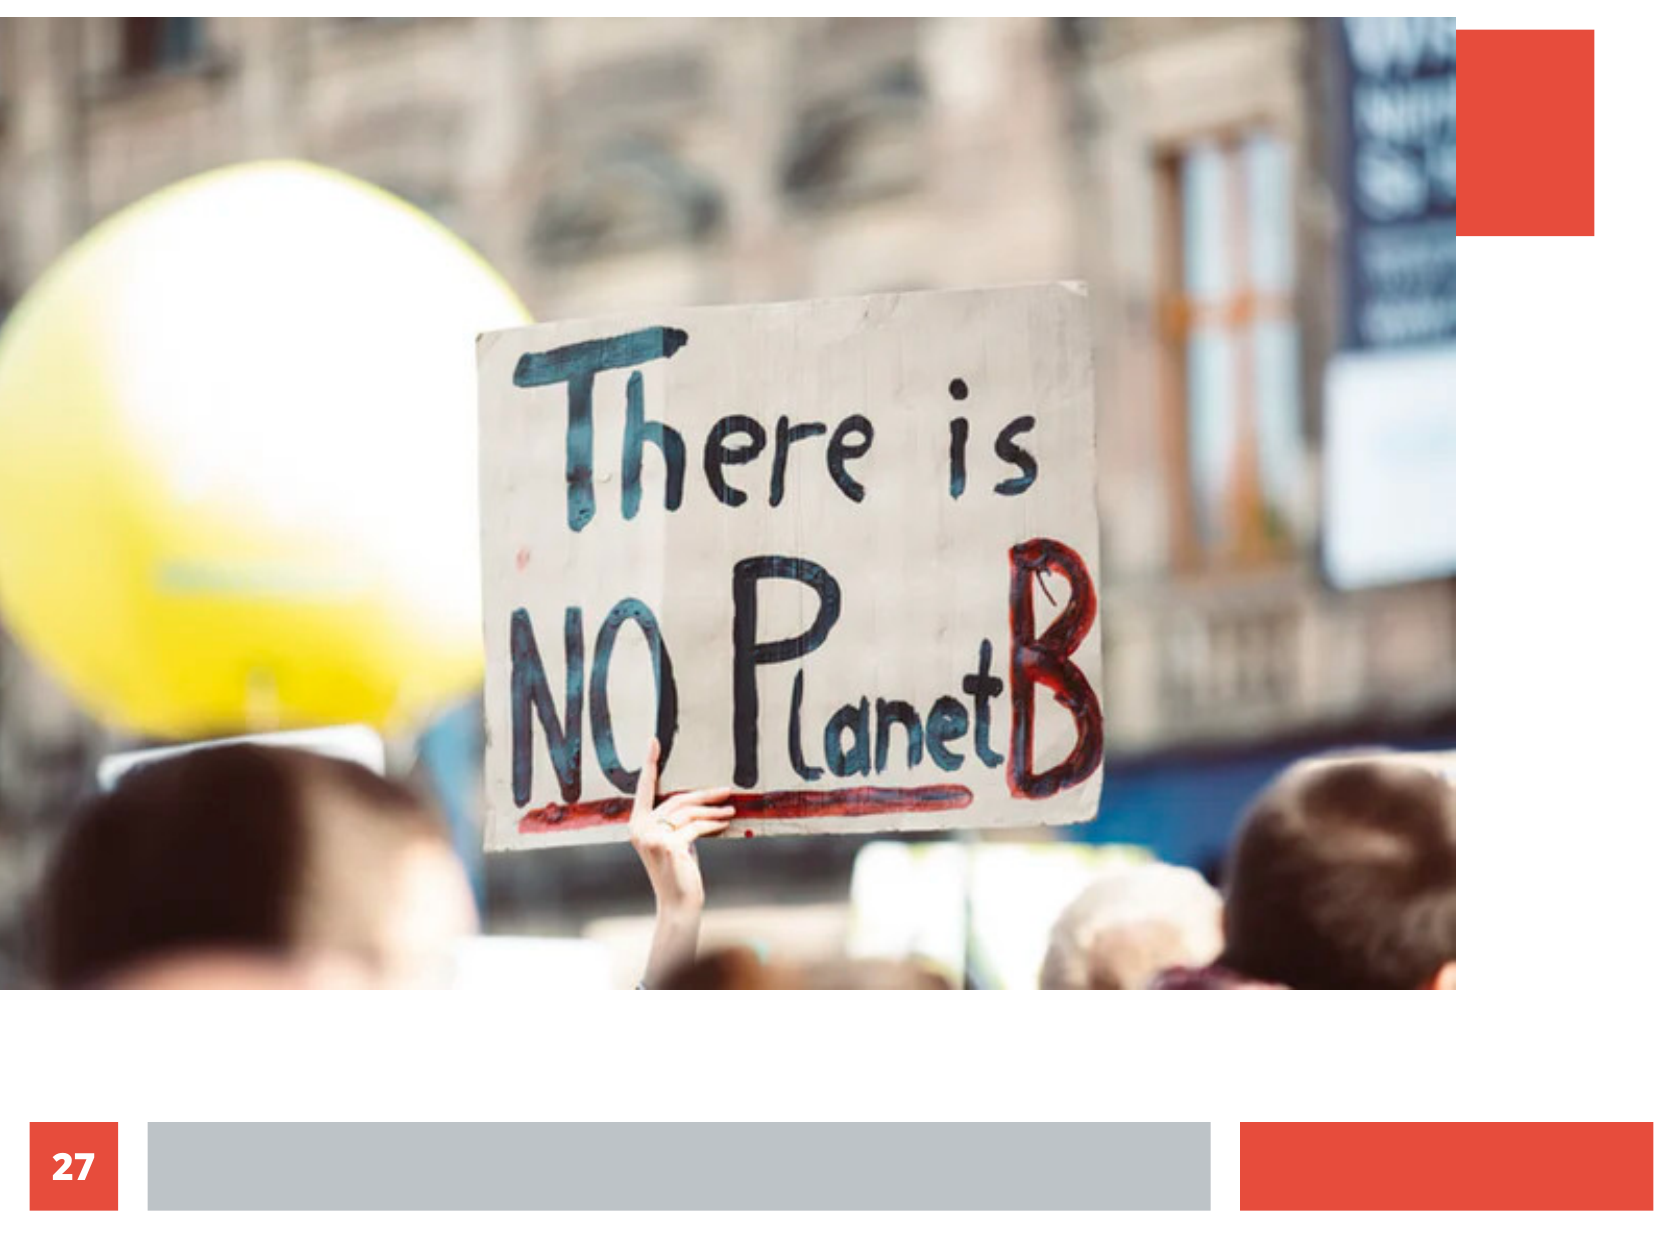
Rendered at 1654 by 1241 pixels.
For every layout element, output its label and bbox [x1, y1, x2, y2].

picture [0, 17, 1456, 991]
